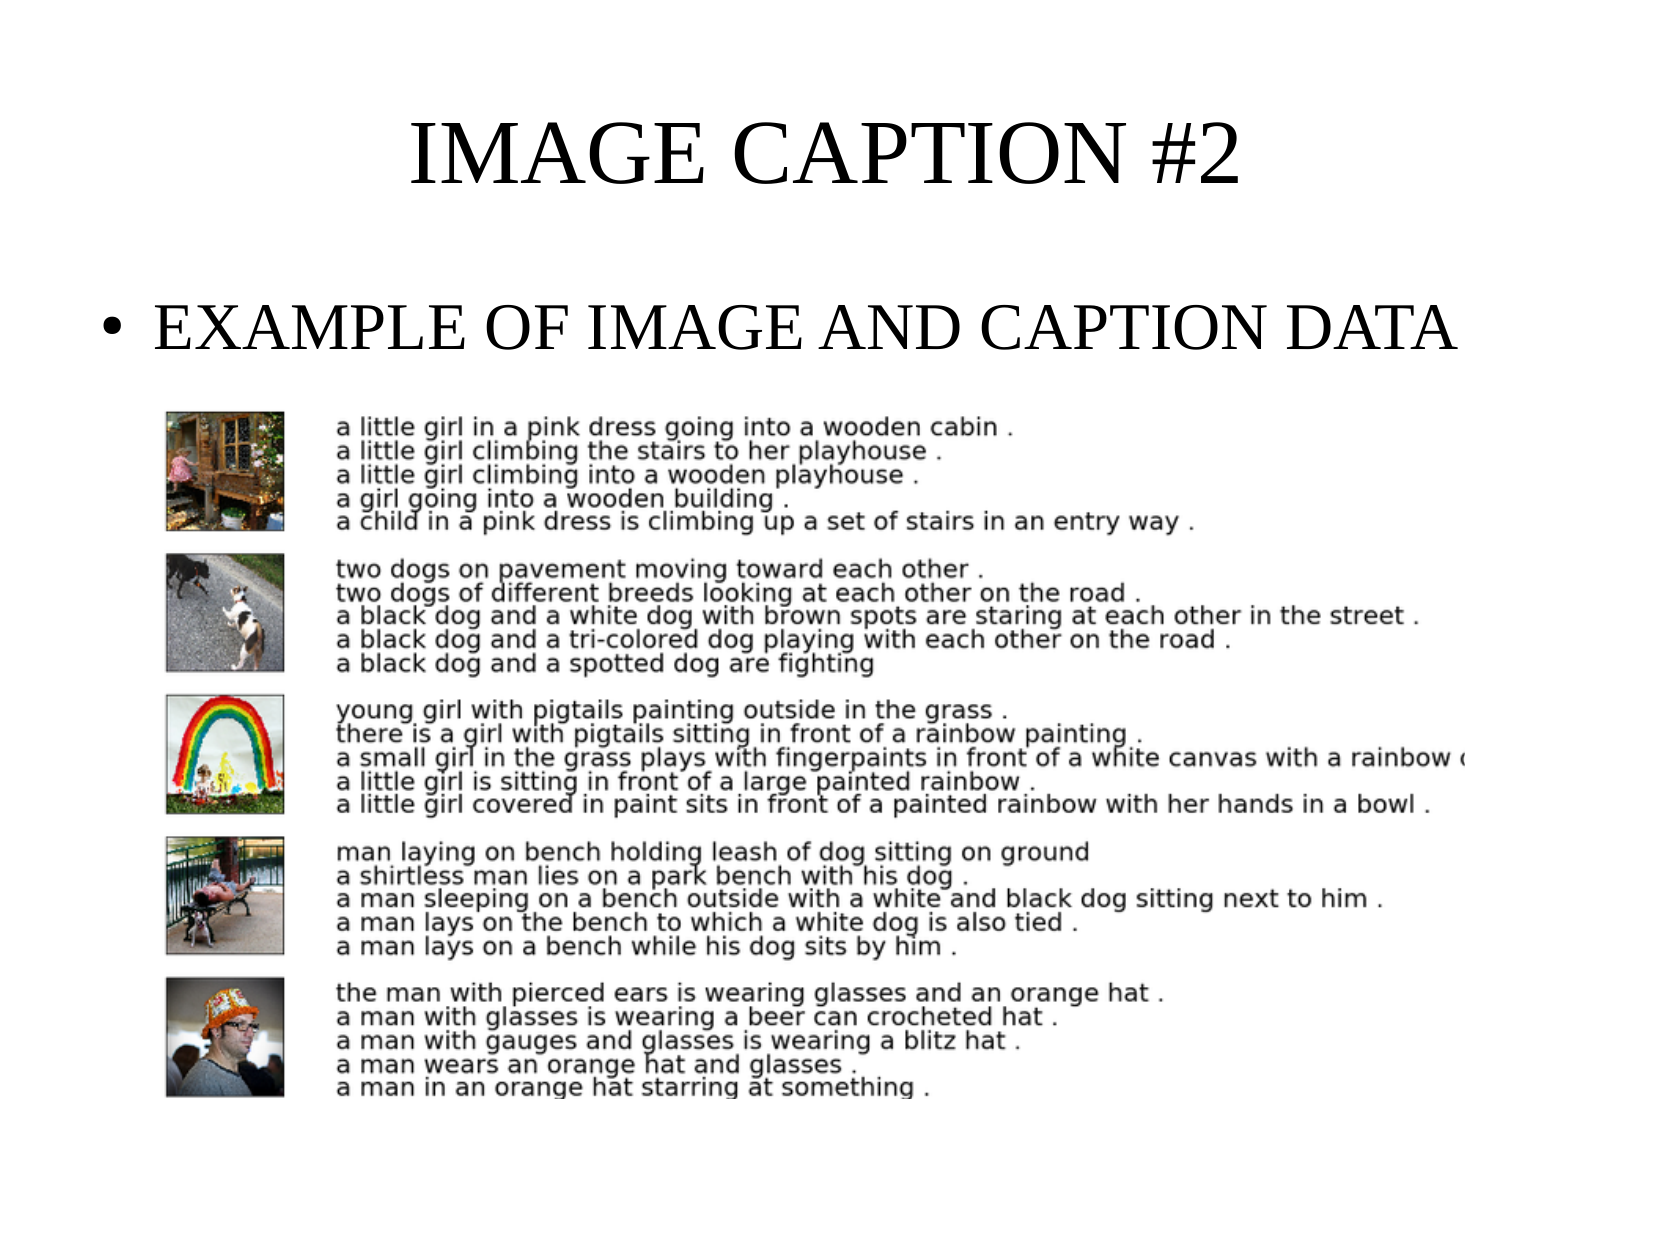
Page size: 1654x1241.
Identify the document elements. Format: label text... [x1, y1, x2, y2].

picture [153, 408, 1465, 1099]
title IMAGE CAPTION #2 [82, 49, 1571, 257]
list EXAMPLE OF IMAGE AND CAPTION DATA [82, 290, 1571, 1010]
